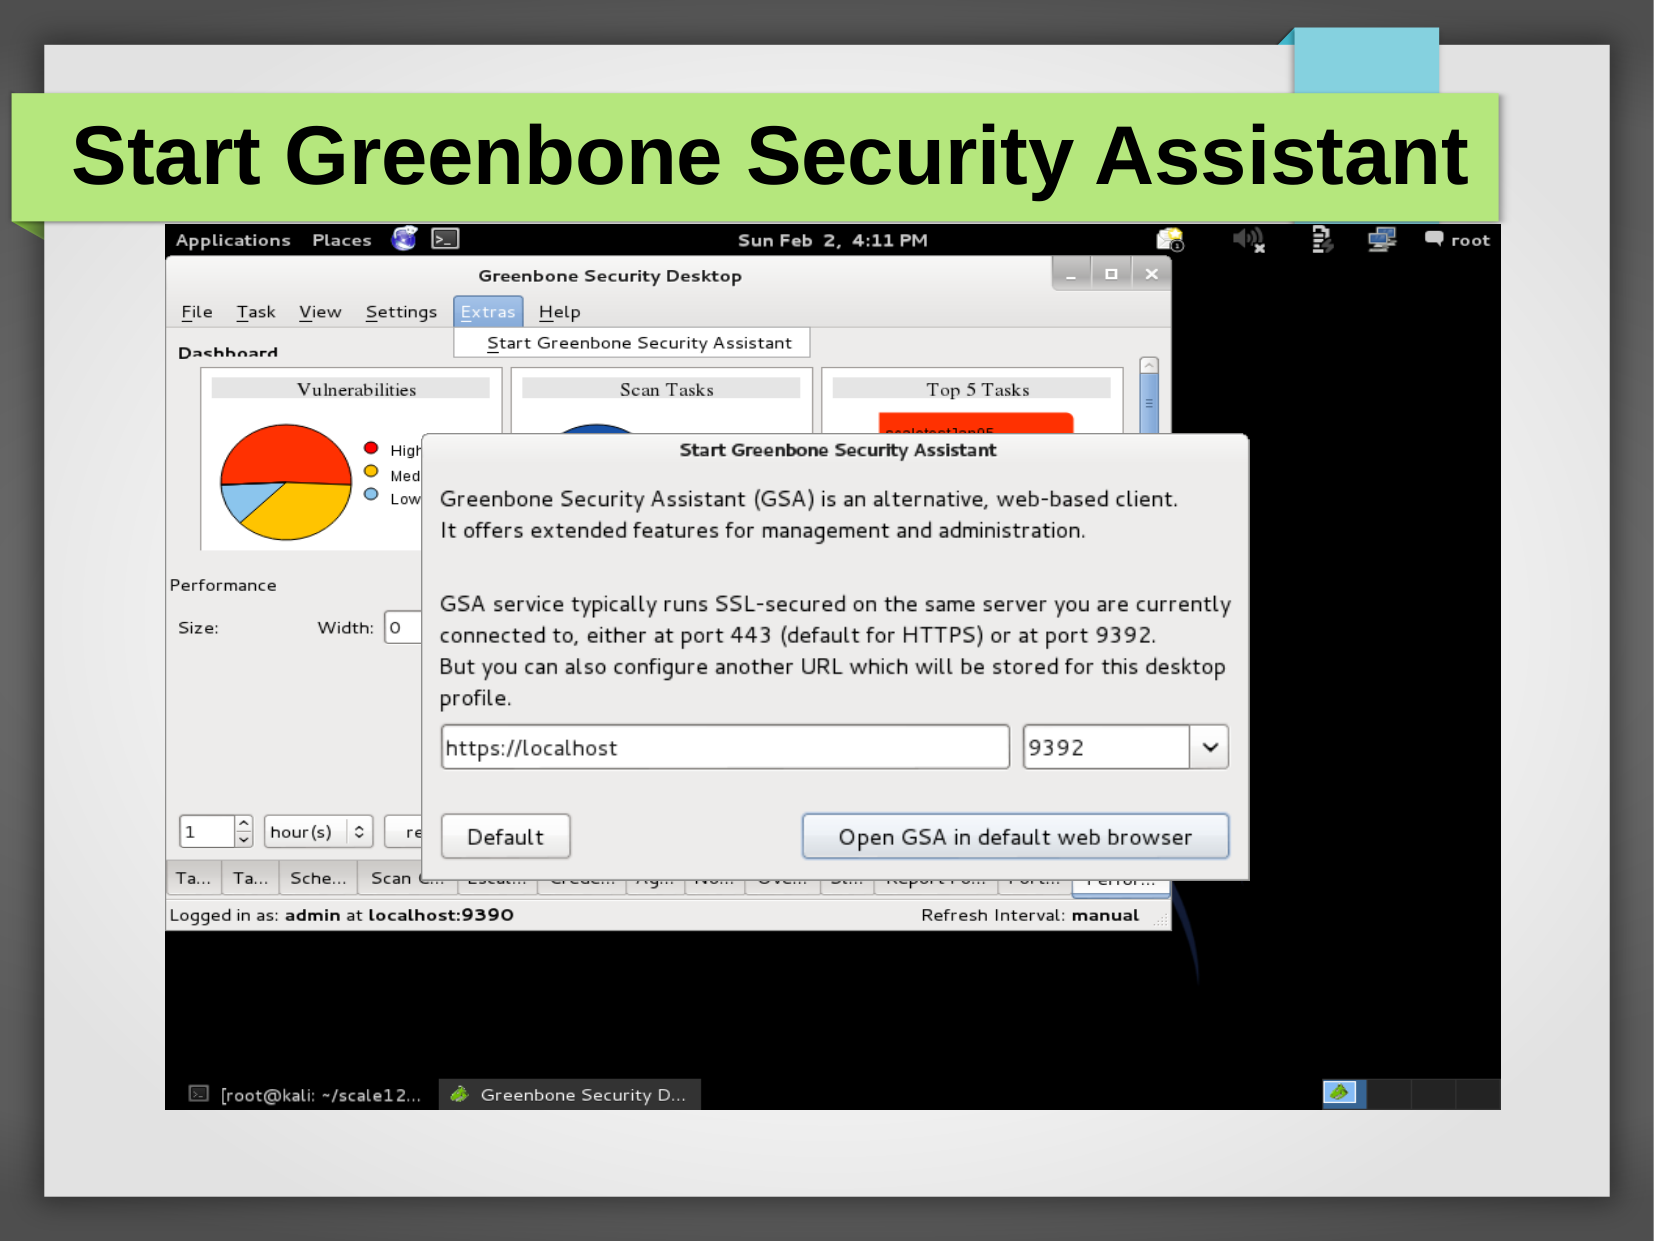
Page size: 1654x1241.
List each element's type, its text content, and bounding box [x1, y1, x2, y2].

text_box Start Greenbone Security Assistant [56, 102, 1486, 211]
picture [0, 0, 1654, 1241]
